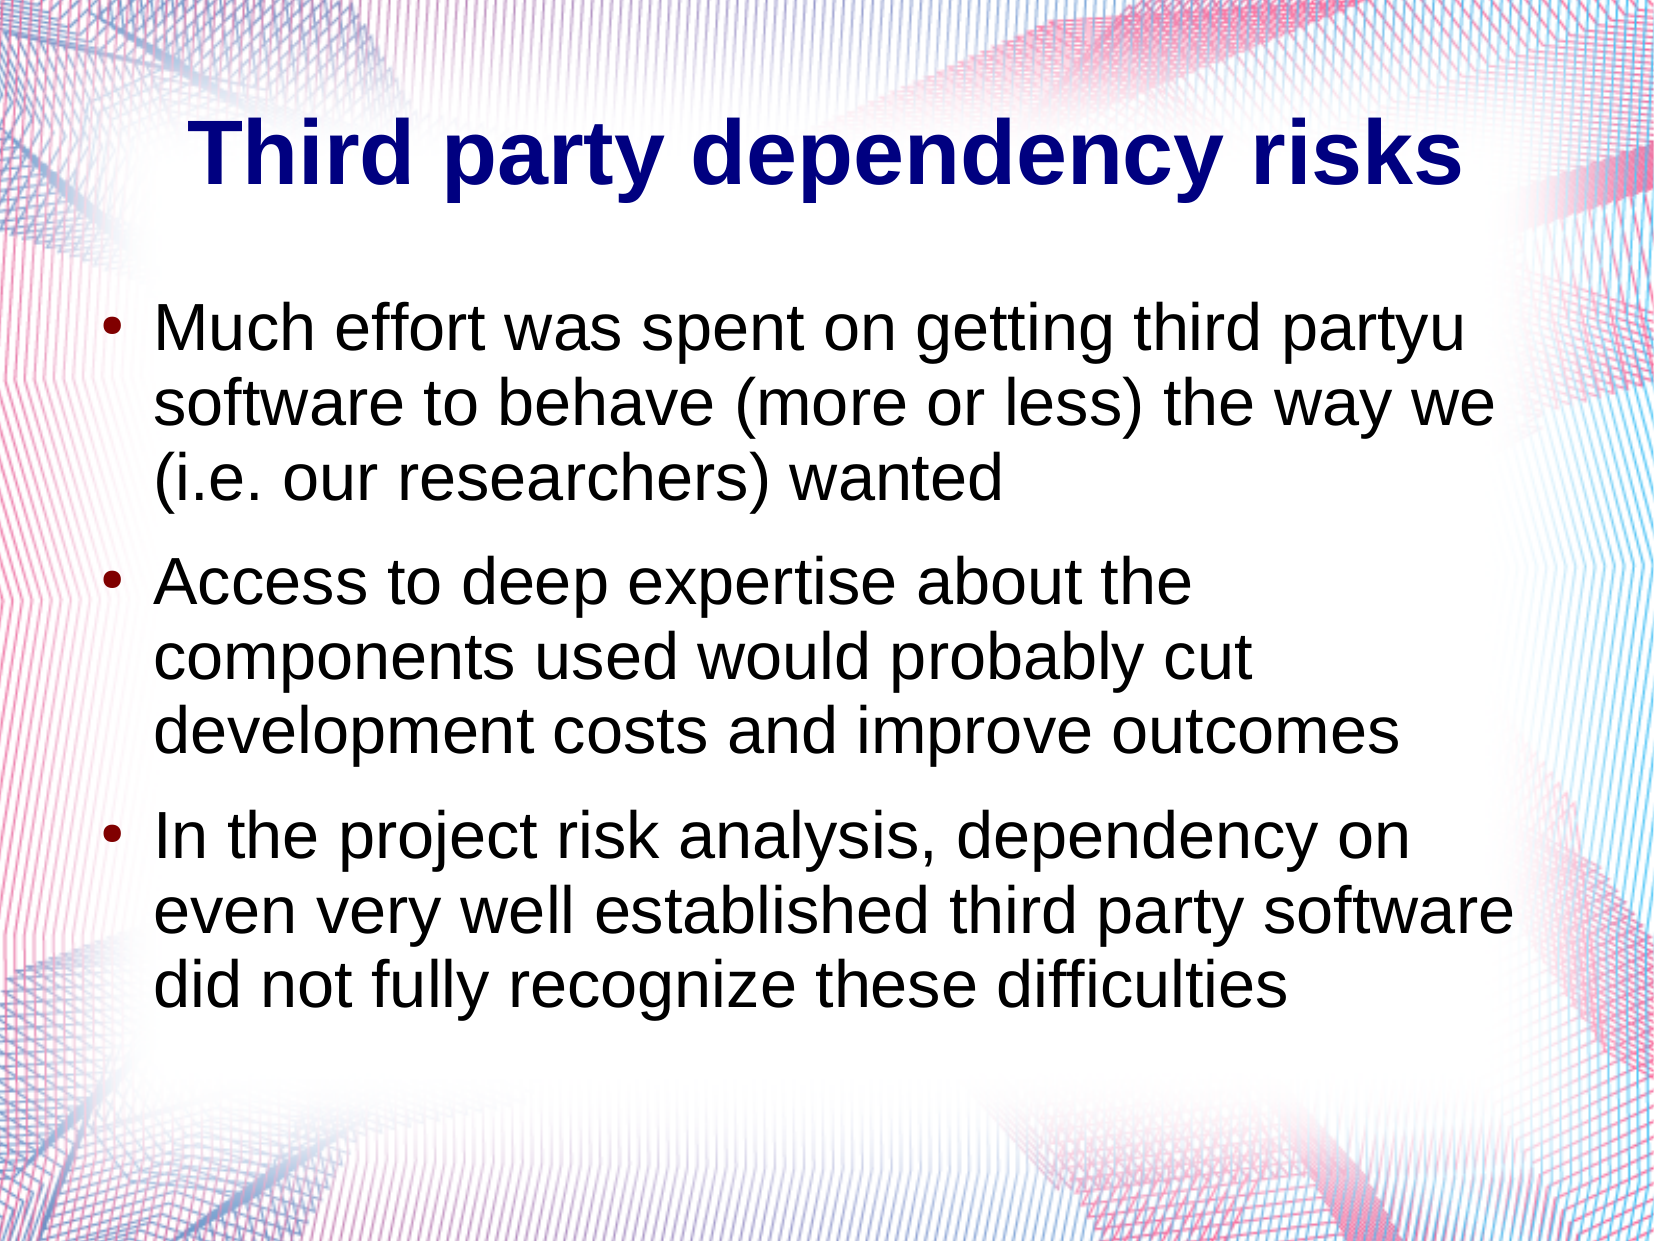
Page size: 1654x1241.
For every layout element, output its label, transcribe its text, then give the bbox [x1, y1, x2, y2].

title Third party dependency risks [82, 56, 1571, 250]
picture [0, 0, 1654, 1241]
list Much effort was spent on getting third partyu software to behave (more or less) the way we (i.e. our researchers) wanted Access to deep expertise about the components used would probably cut development costs and improve outcomes In the project risk analysis, dependency on even very well established third party software did not fully recognize these difficulties [82, 290, 1571, 1094]
